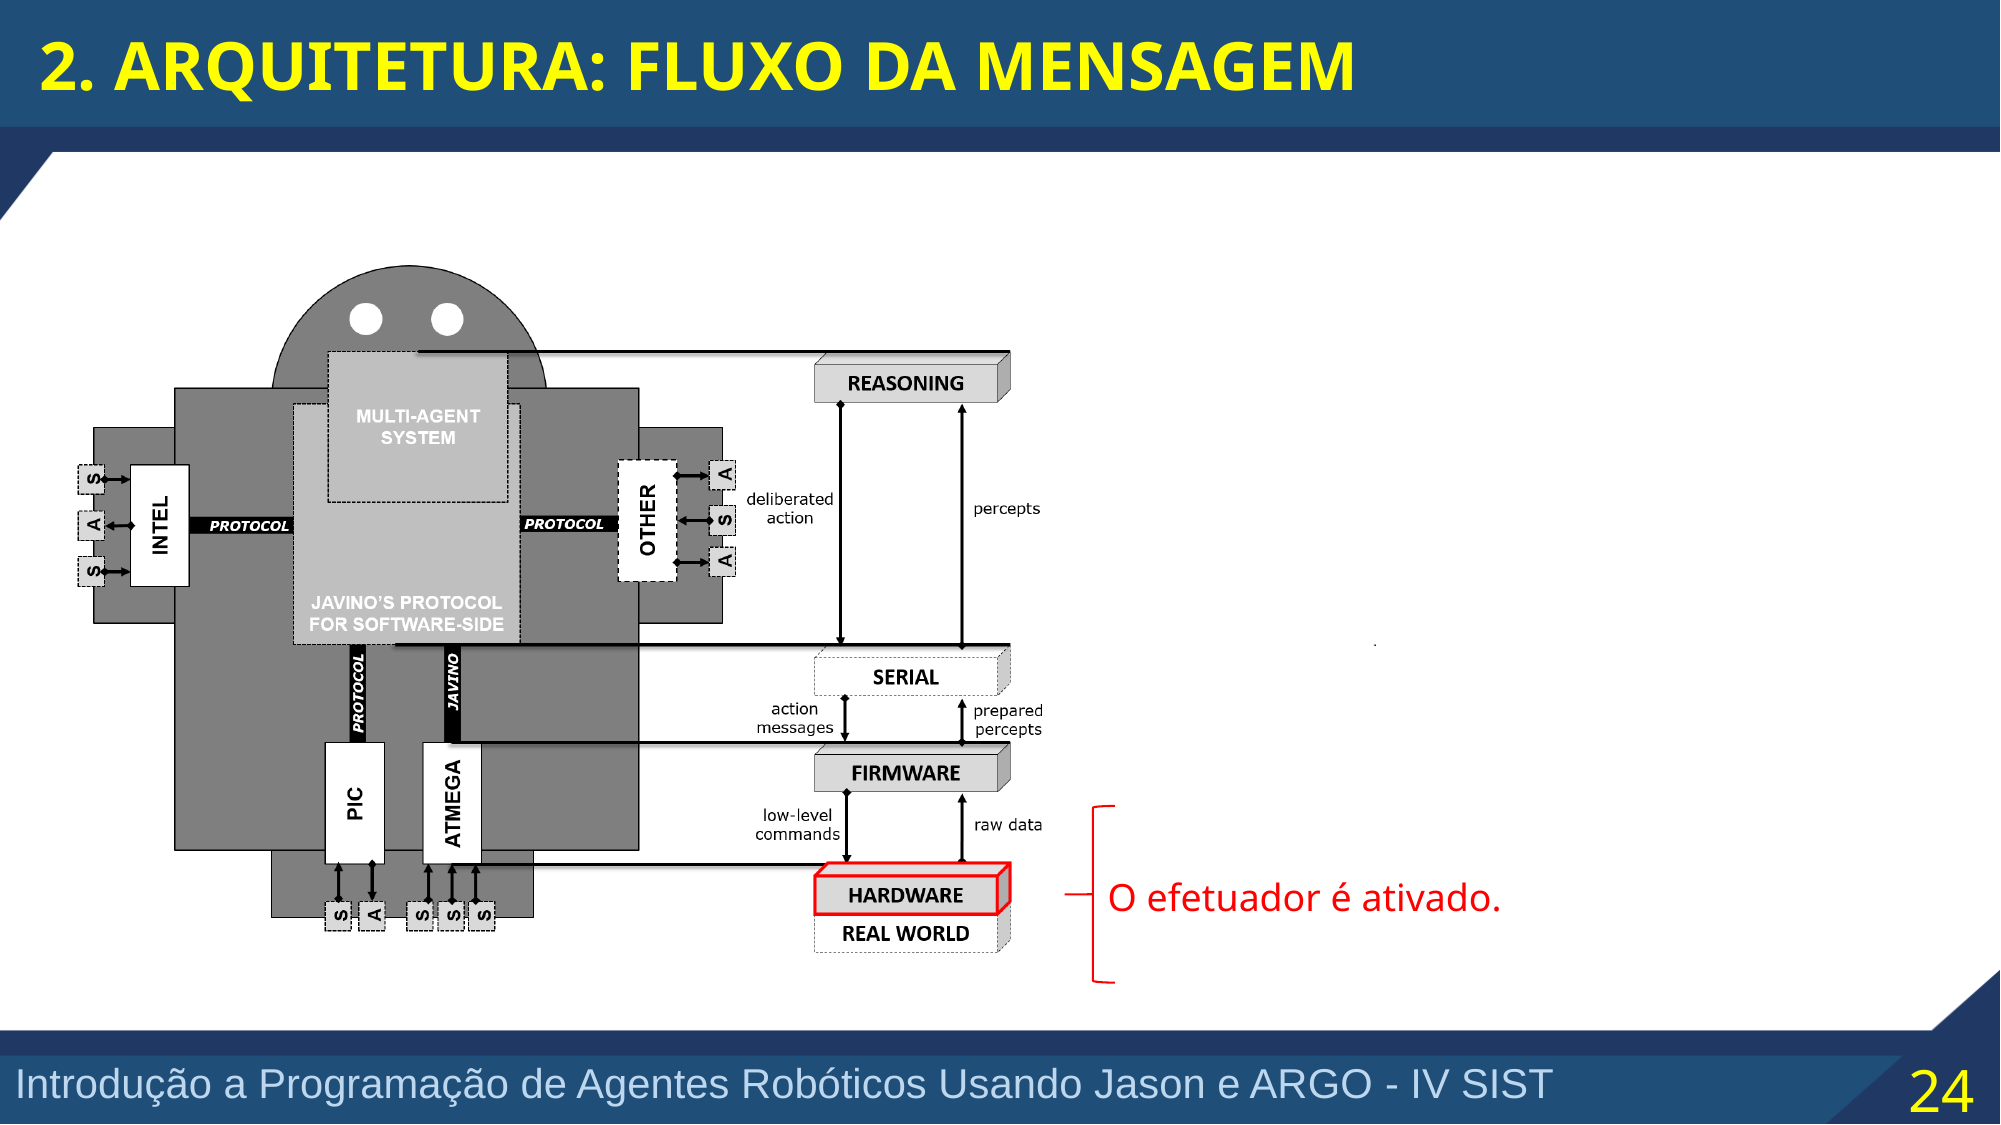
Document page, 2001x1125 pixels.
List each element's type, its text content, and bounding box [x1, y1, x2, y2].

text_box 2. ARQUITETURA: FLUXO DA MENSAGEM [24, 16, 2000, 192]
text_box O efetuador é ativado. [1092, 866, 1583, 927]
picture [0, 0, 2000, 1124]
text_box [1092, 927, 1115, 983]
text_box [1092, 805, 1115, 866]
